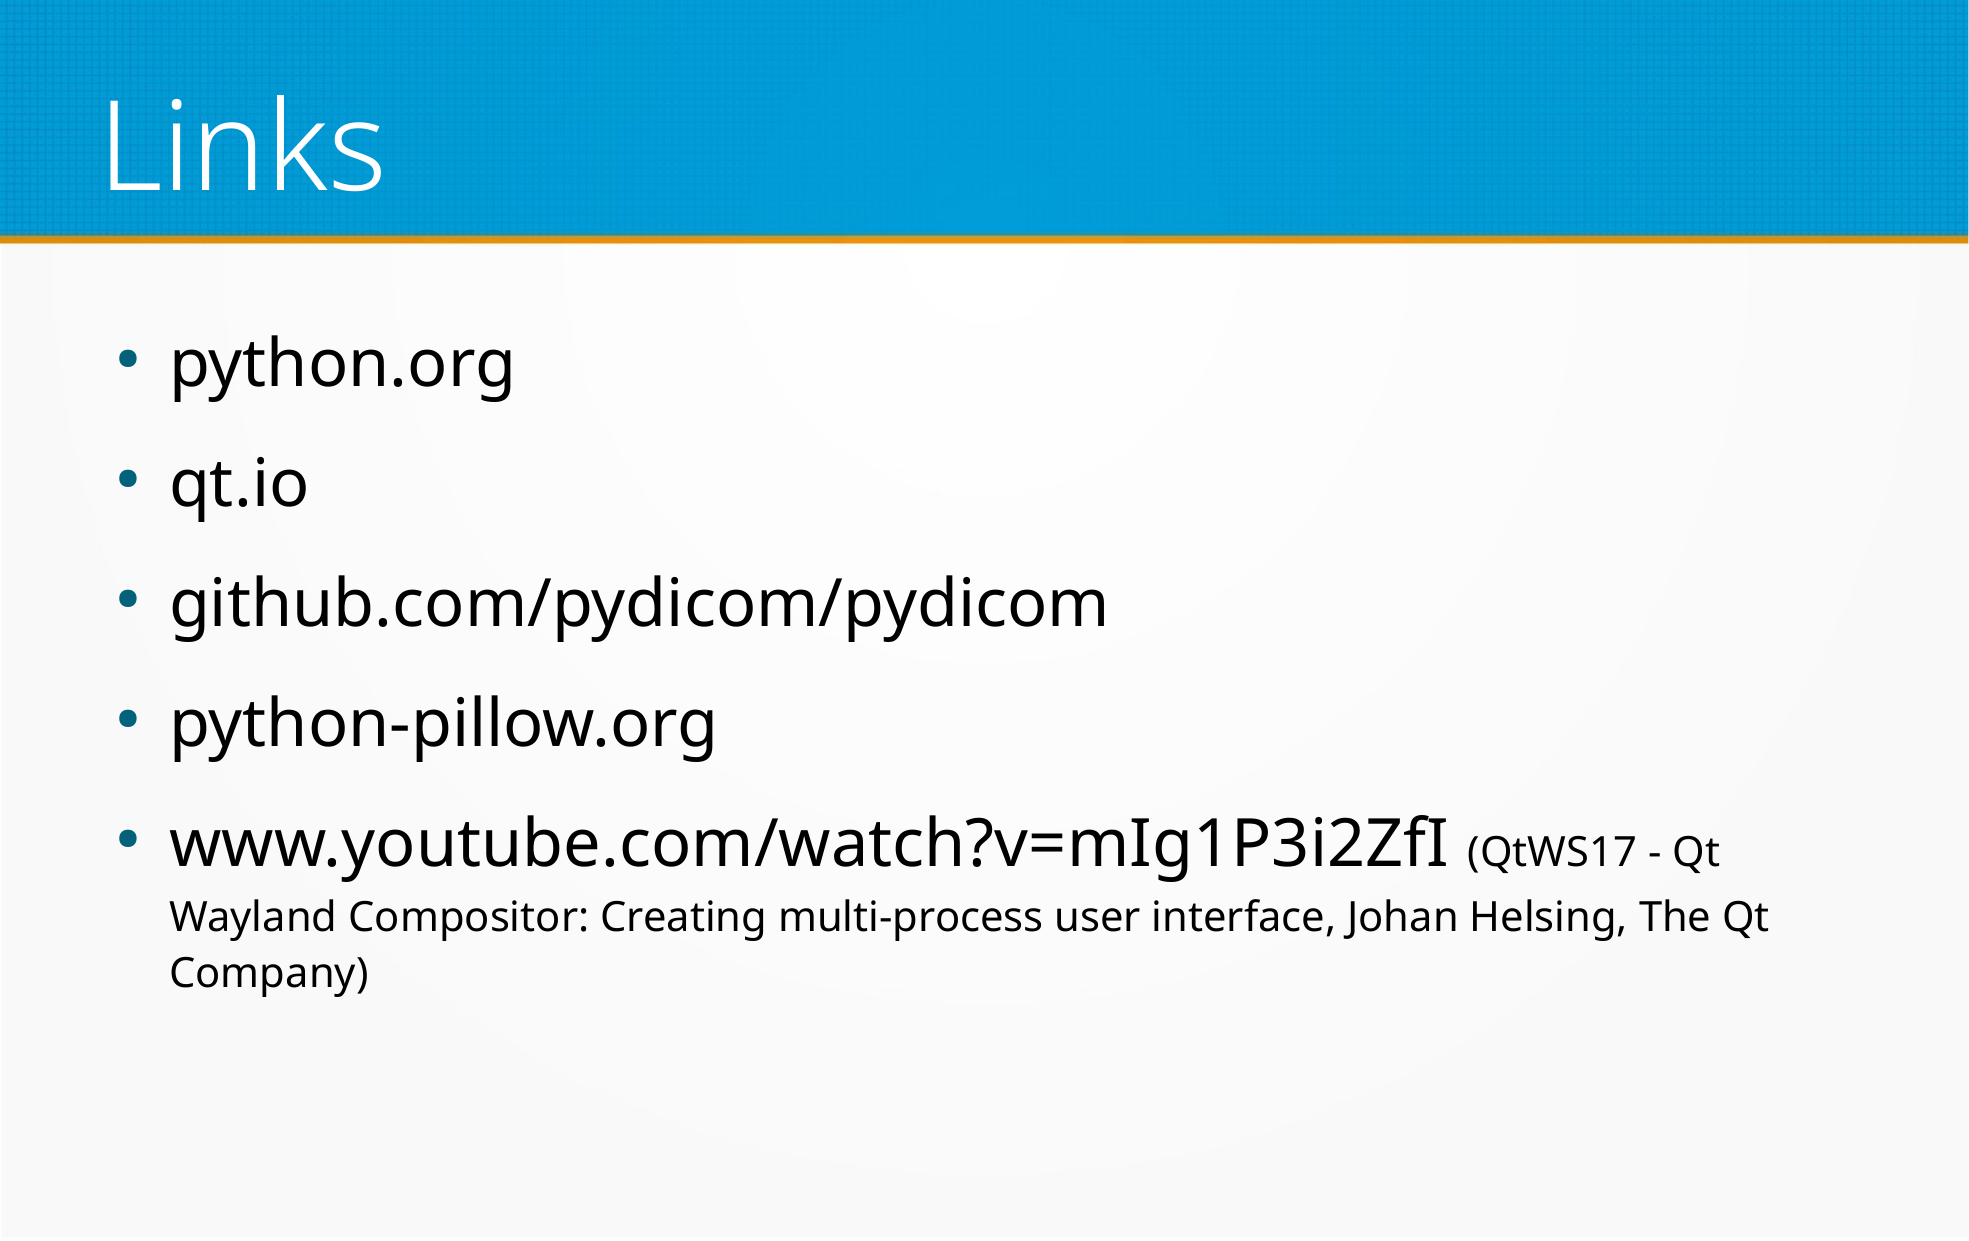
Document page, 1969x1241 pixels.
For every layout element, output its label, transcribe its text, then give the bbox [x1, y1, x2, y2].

list python.org qt.io github.com/pydicom/pydicom python-pillow.org www.youtube.com/watch?v=mIg1P3i2ZfI (QtWS17 - Qt Wayland Compositor: Creating multi-process user interface, Johan Helsing, The Qt Company) [98, 315, 1861, 1081]
picture [0, 233, 1969, 1241]
title Links [98, 19, 1870, 227]
